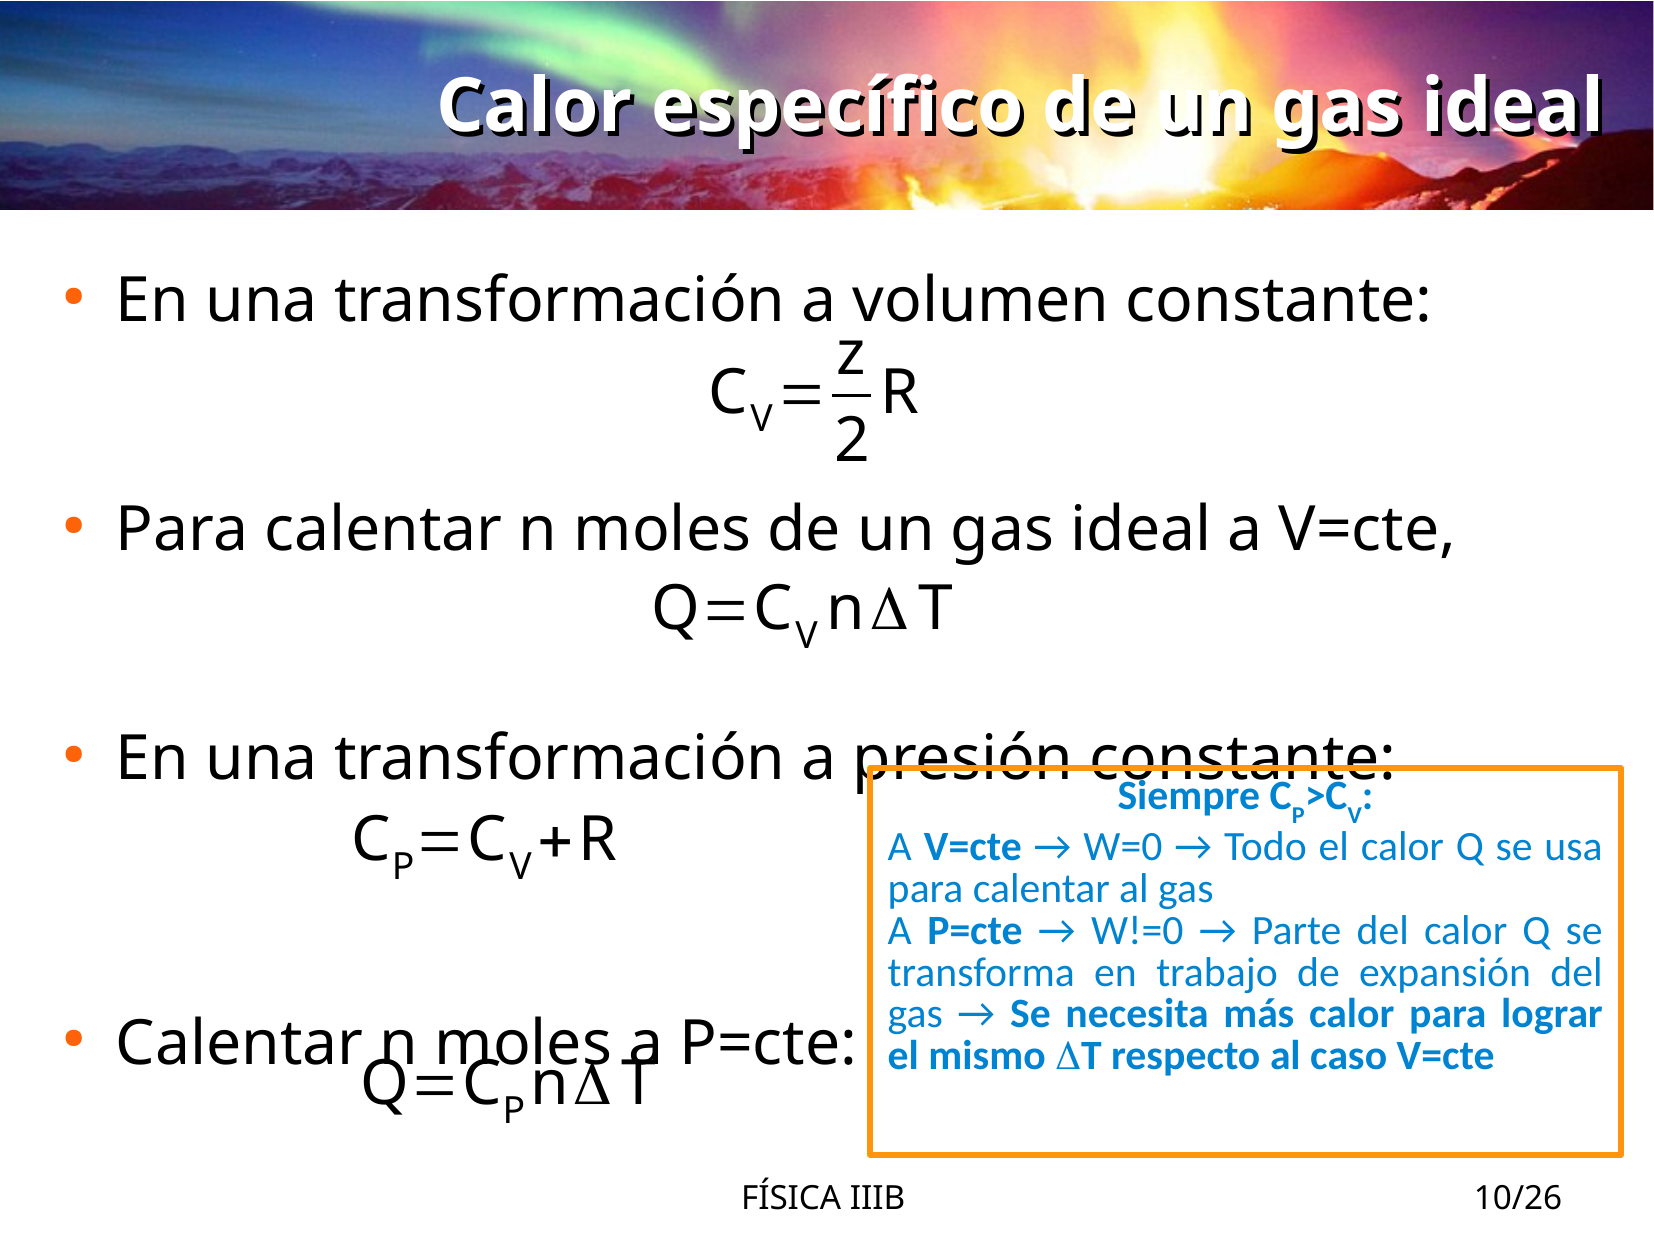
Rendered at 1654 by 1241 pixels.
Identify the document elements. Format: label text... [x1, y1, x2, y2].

chart [645, 570, 961, 658]
picture [0, 1, 1654, 210]
chart [353, 1044, 664, 1132]
chart [701, 315, 926, 477]
list En una transformación a volumen constante: Para calentar n moles de un gas ideal a V=cte, En una transformación a presión constante: Calentar n moles a P=cte: [45, 255, 1606, 1156]
text_box Siempre CP>CV: A V=cte → W=0 → Todo el calor Q se usa para calentar al gas A P=cte → W!=0 → Parte del calor Q se transforma en trabajo de expansión del gas → Se necesita más calor para lograr el mismo DT respecto al caso V=cte [870, 768, 1621, 1156]
title Calor específico de un gas ideal [45, 15, 1606, 191]
chart [345, 800, 624, 888]
